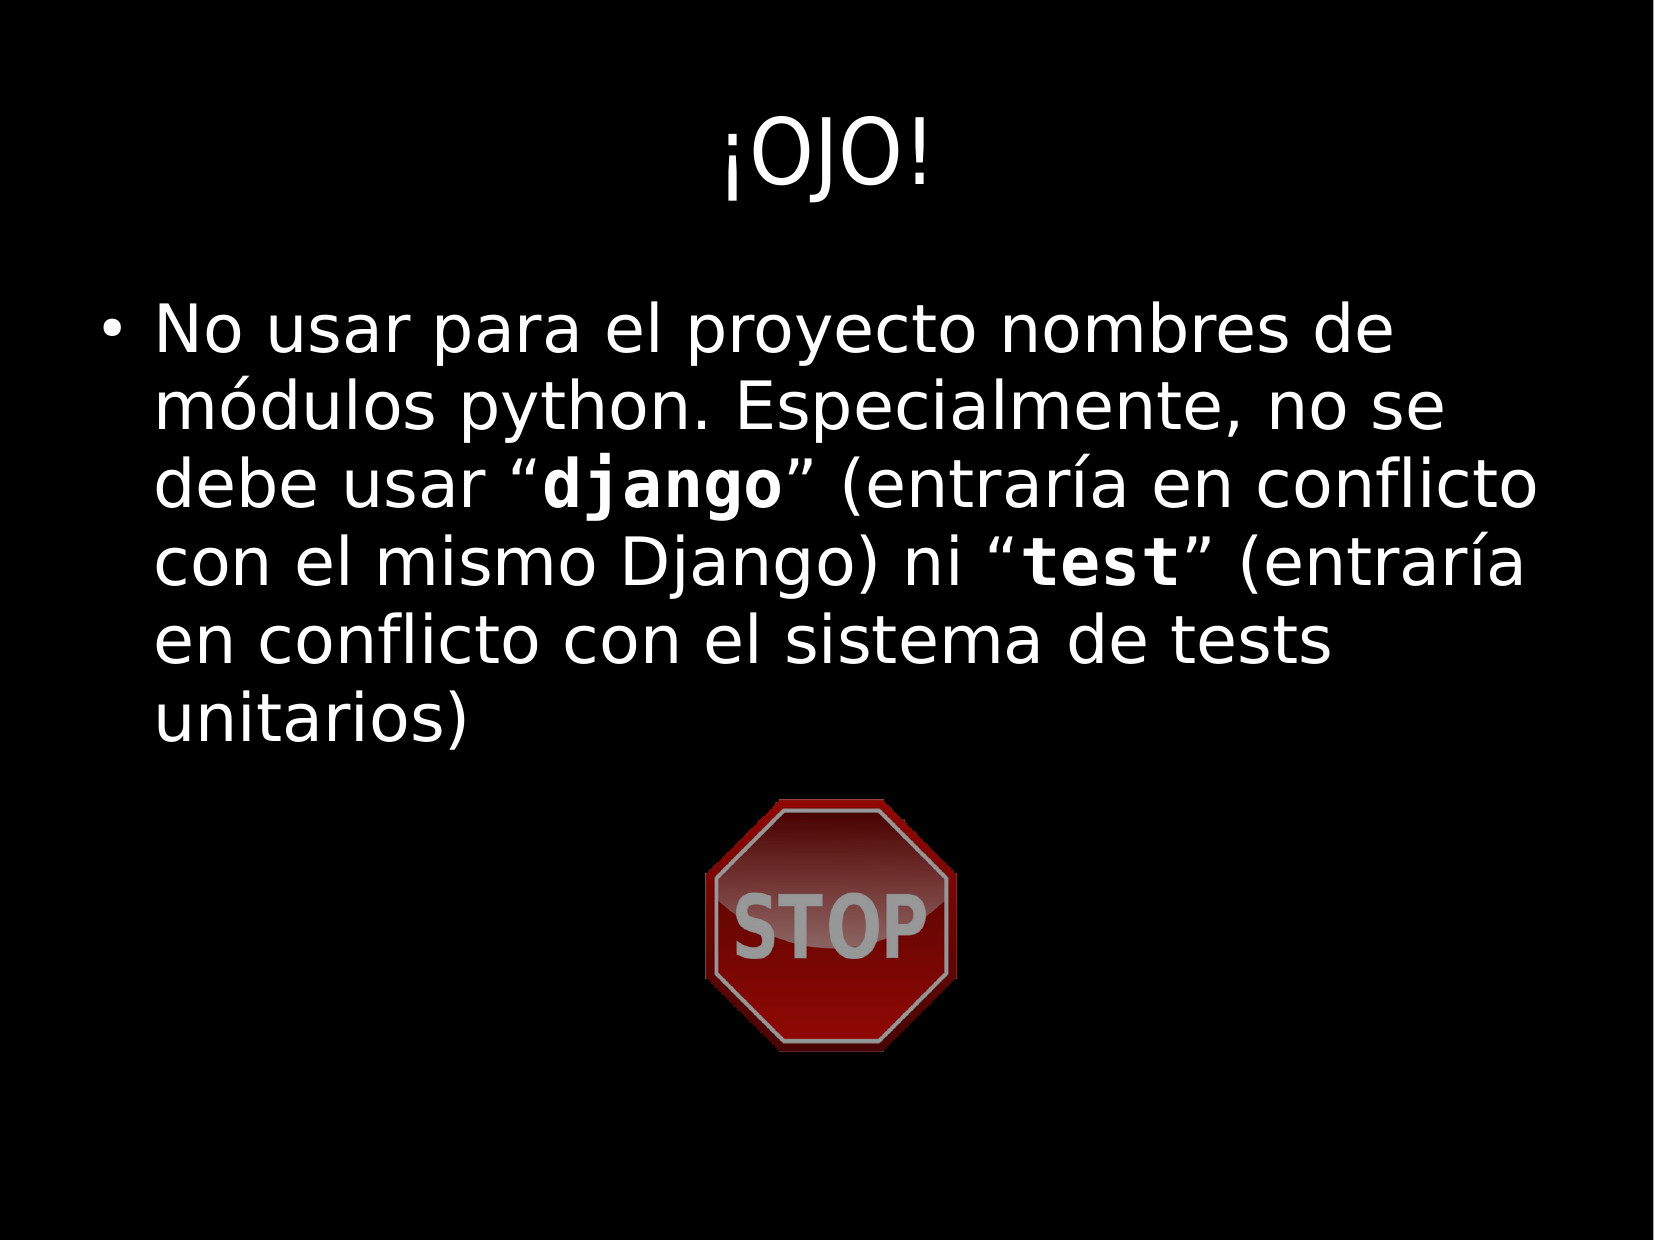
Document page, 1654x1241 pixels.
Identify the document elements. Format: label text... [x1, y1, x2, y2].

picture [705, 799, 957, 1052]
list No usar para el proyecto nombres de módulos python. Especialmente, no se debe usar “django” (entraría en conflicto con el mismo Django) ni “test” (entraría en conflicto con el sistema de tests unitarios) [82, 290, 1571, 1109]
title ¡OJO! [82, 49, 1571, 257]
